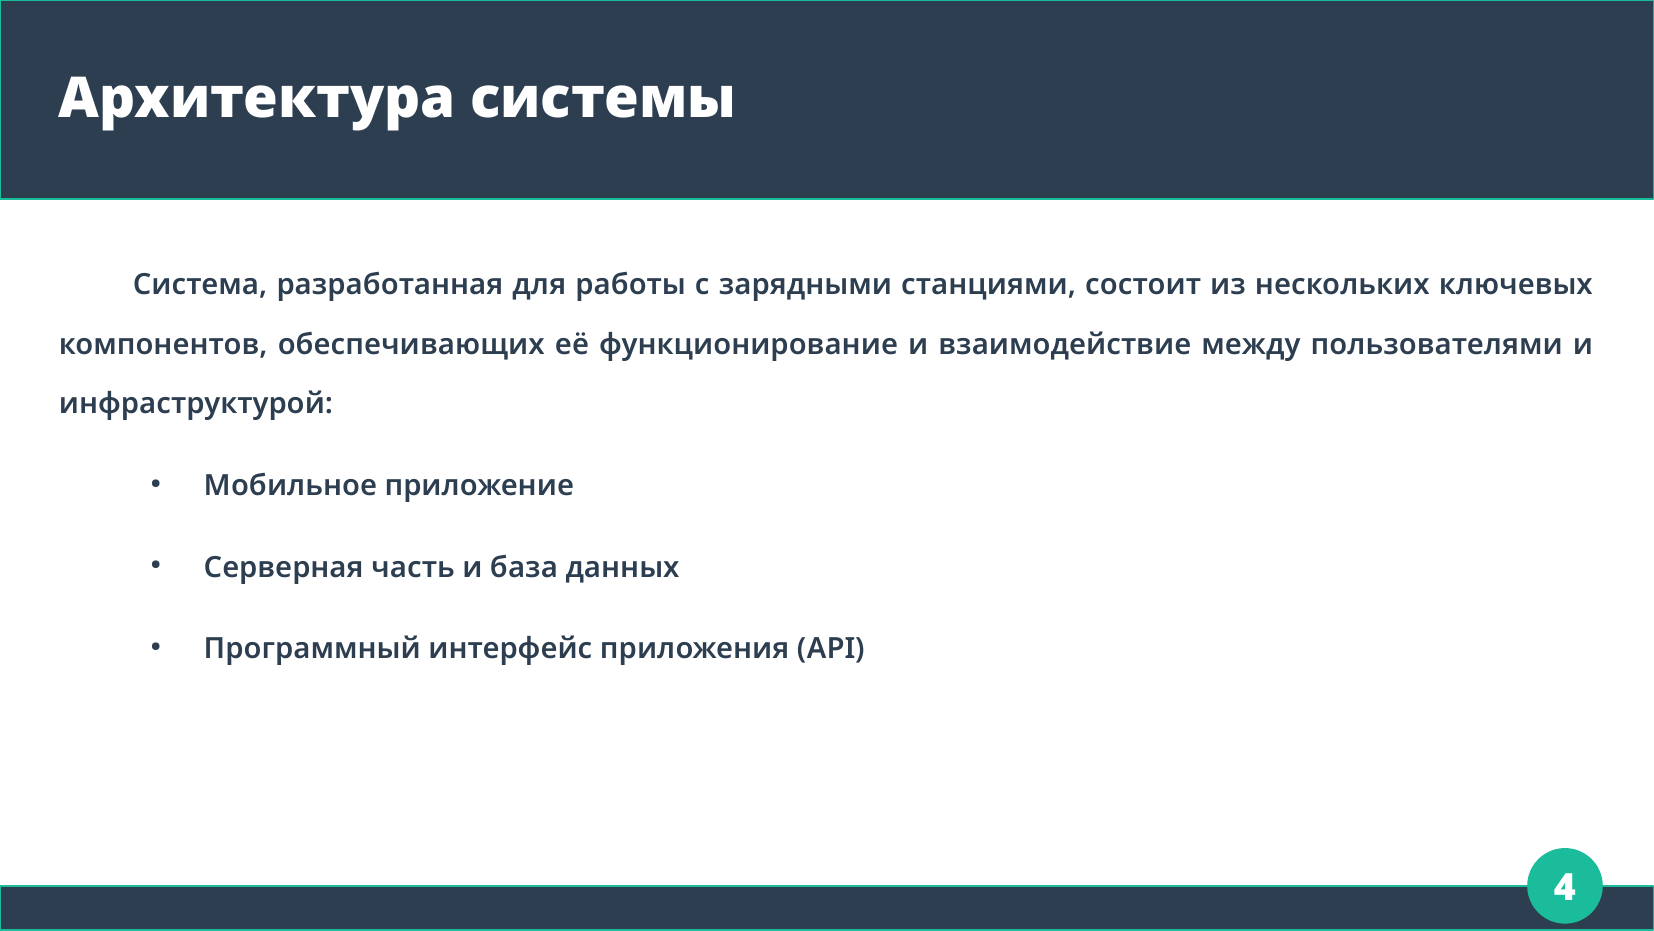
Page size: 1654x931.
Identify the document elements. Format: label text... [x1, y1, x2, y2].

title Архитектура системы [59, 37, 1595, 155]
list Система, разработанная для работы с зарядными станциями, состоит из нескольких ключевых компонентов, обеспечивающих её функционирование и взаимодействие между пользователями и инфраструктурой: Мобильное приложение Серверная часть и база данных Программный интерфейс приложения (API) [59, 243, 1595, 864]
